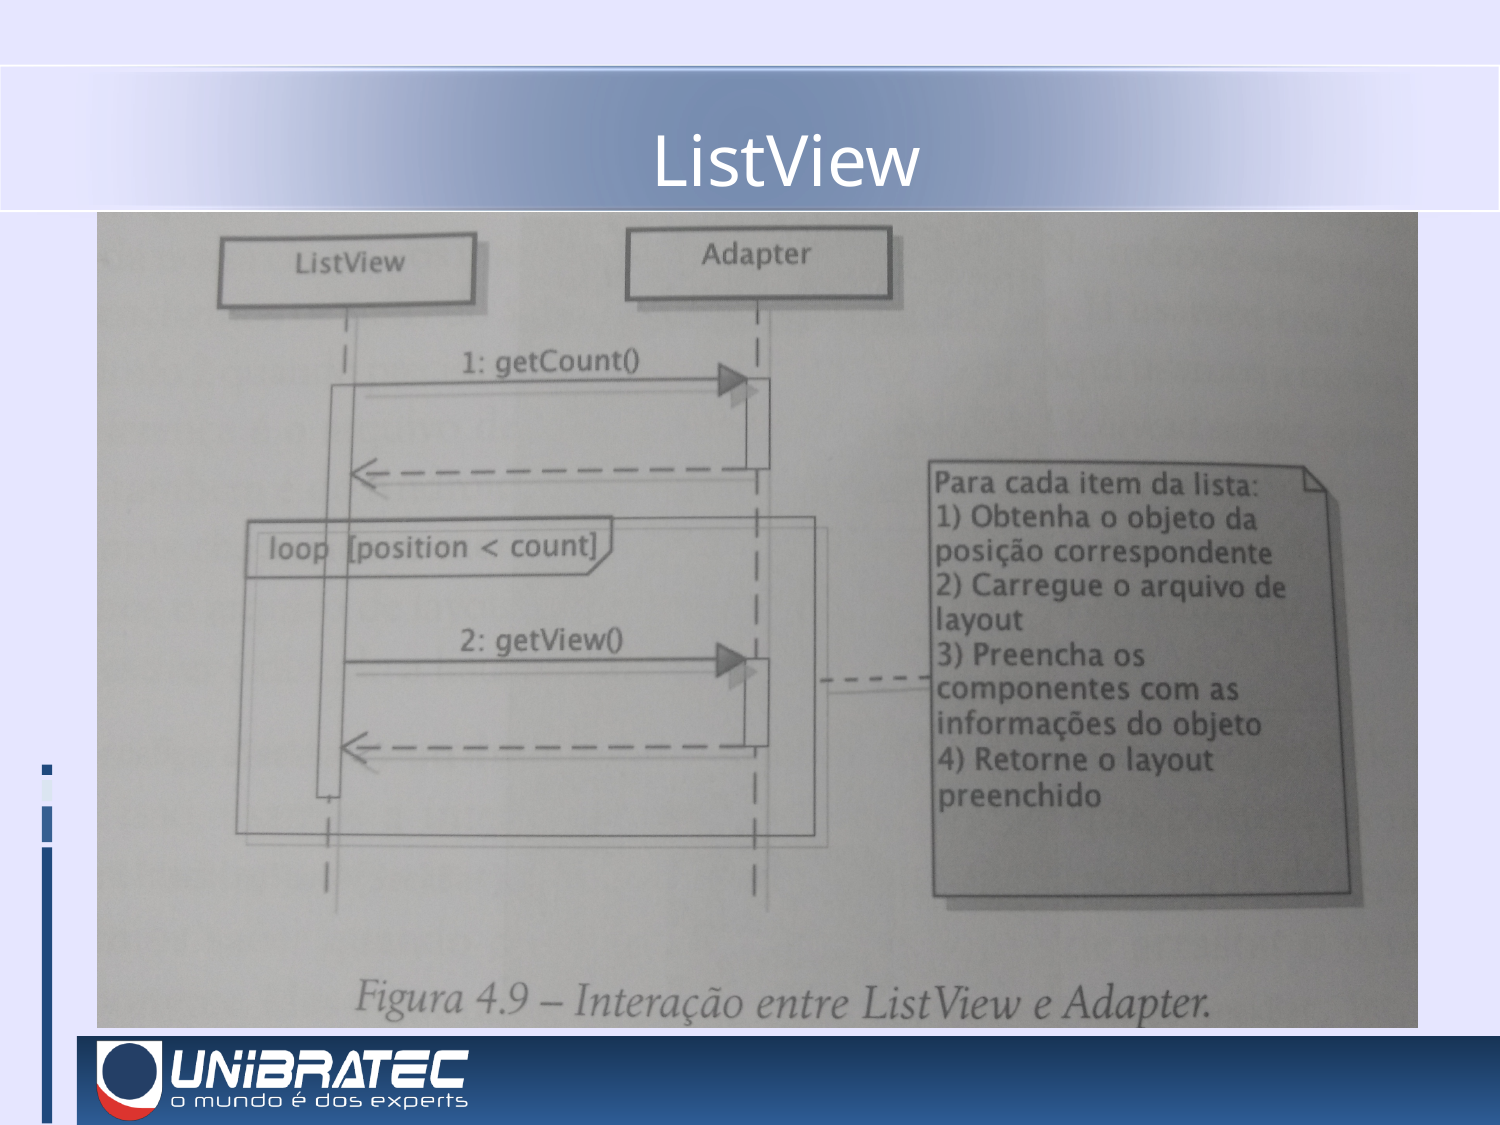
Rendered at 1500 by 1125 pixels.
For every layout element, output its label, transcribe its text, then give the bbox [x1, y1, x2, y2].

picture [96, 1040, 469, 1121]
title ListView [150, 84, 1424, 233]
picture [0, 58, 1500, 1028]
